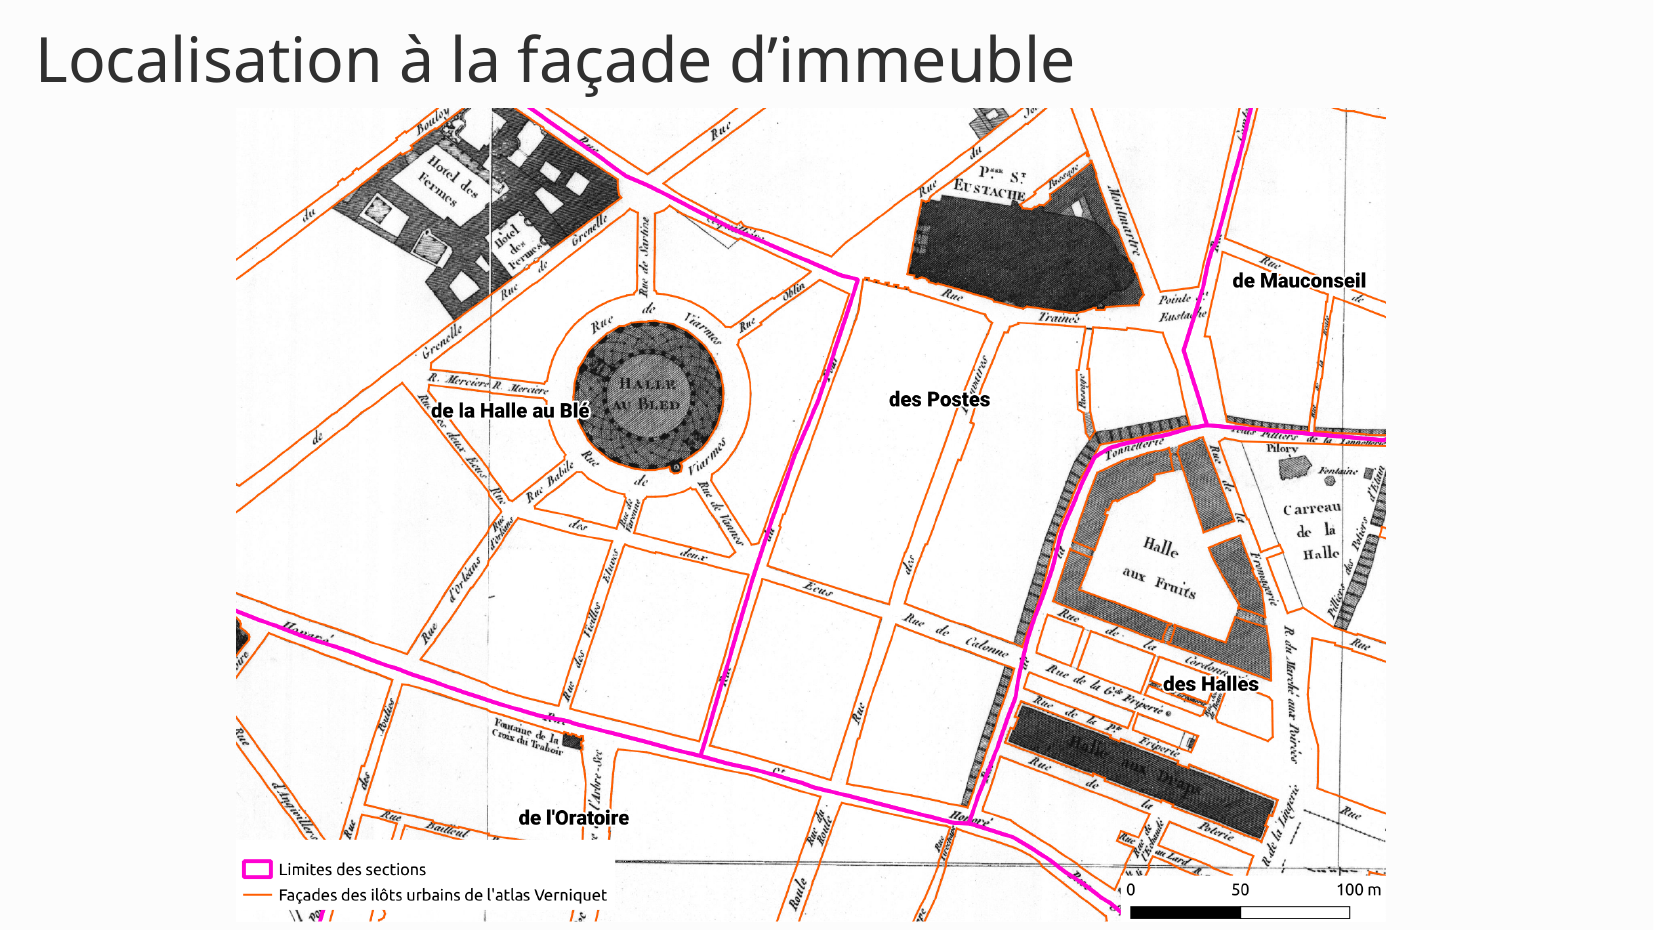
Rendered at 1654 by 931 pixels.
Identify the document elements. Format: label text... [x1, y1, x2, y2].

picture [236, 108, 1386, 922]
title Localisation à la façade d’immeuble [35, 10, 1619, 107]
